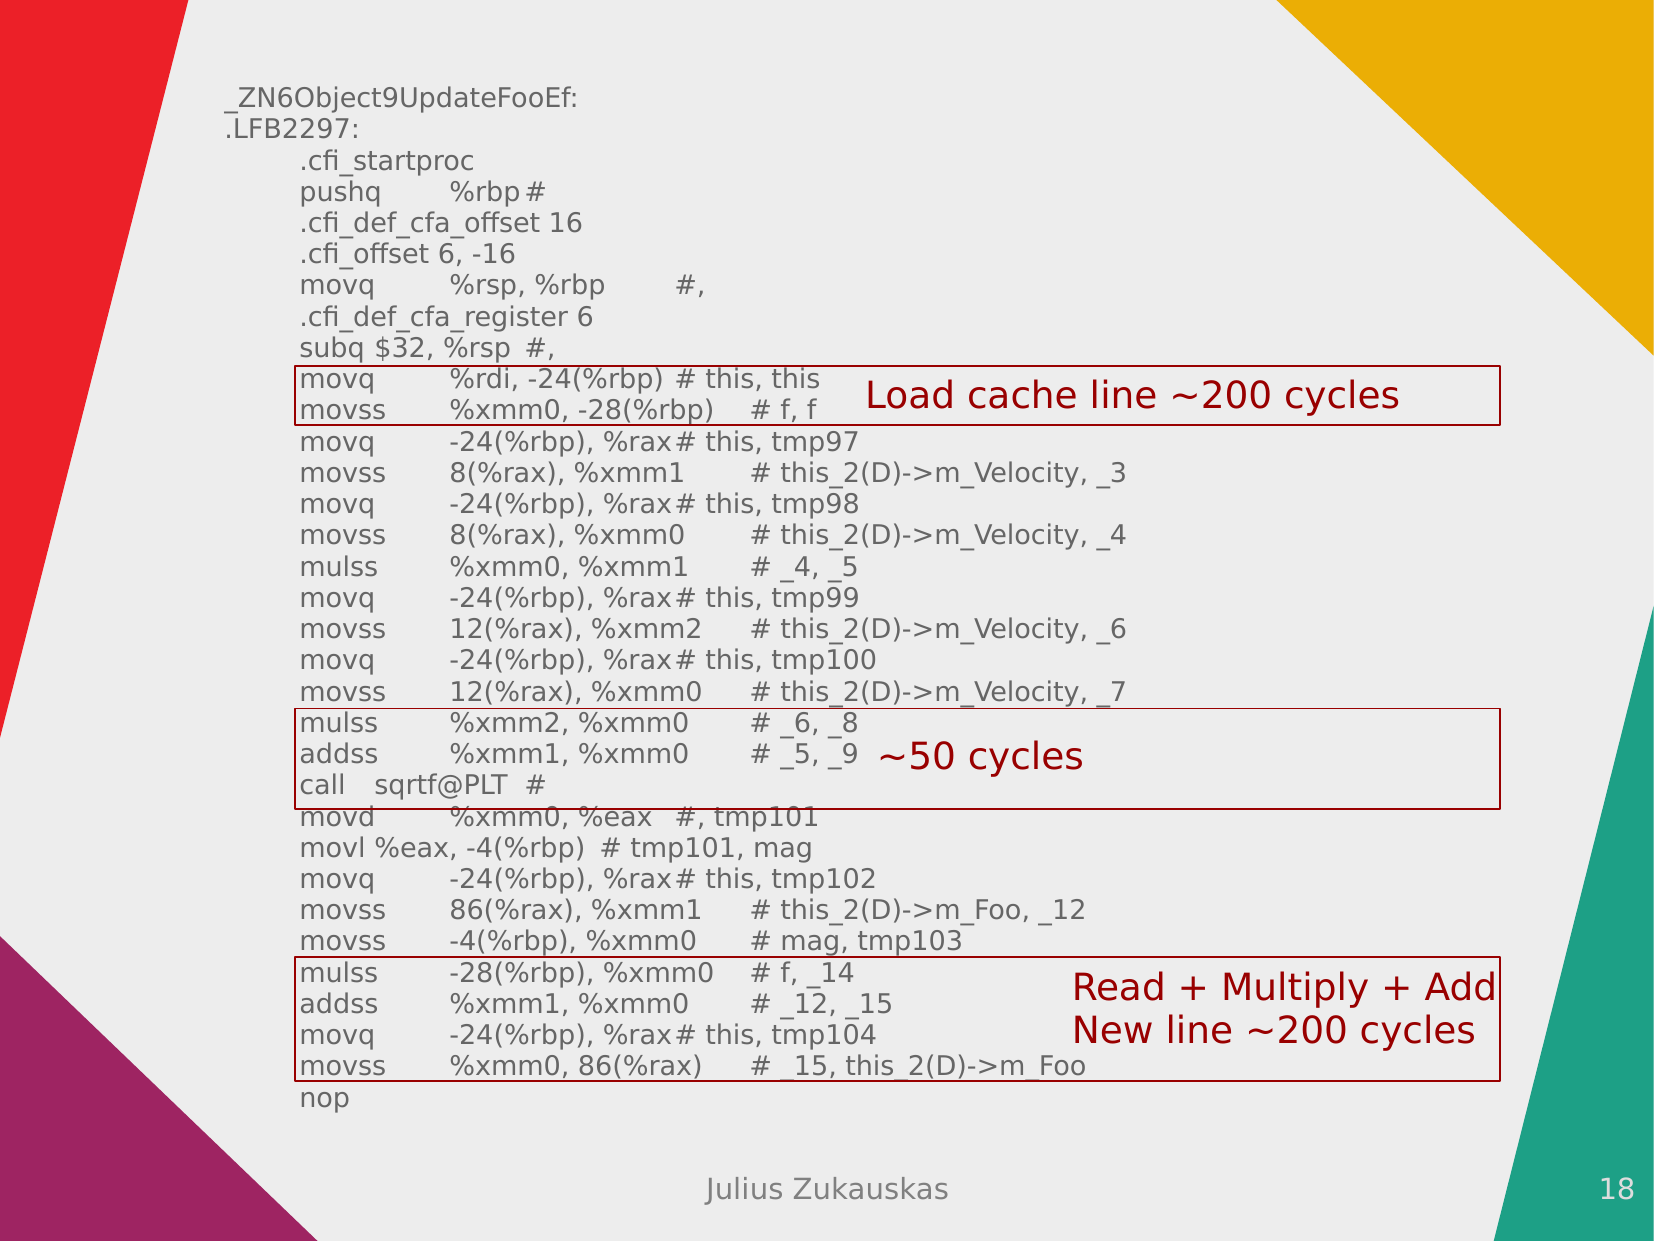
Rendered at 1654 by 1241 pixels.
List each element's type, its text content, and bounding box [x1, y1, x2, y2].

subtitle _ZN6Object9UpdateFooEf: .LFB2297: .cfi_startproc pushq %rbp # .cfi_def_cfa_offset 16 .cfi_offset 6, -16 movq %rsp, %rbp #, .cfi_def_cfa_register 6 subq $32, %rsp #, movq %rdi, -24(%rbp) # this, this movss %xmm0, -28(%rbp) # f, f movq -24(%rbp), %rax # this, tmp97 movss 8(%rax), %xmm1 # this_2(D)->m_Velocity, _3 movq -24(%rbp), %rax # this, tmp98 movss 8(%rax), %xmm0 # this_2(D)->m_Velocity, _4 mulss %xmm0, %xmm1 # _4, _5 movq -24(%rbp), %rax # this, tmp99 movss 12(%rax), %xmm2 # this_2(D)->m_Velocity, _6 movq -24(%rbp), %rax # this, tmp100 movss 12(%rax), %xmm0 # this_2(D)->m_Velocity, _7 mulss %xmm2, %xmm0 # _6, _8 addss %xmm1, %xmm0 # _5, _9 call sqrtf@PLT # movd %xmm0, %eax #, tmp101 movl %eax, -4(%rbp) # tmp101, mag movq -24(%rbp), %rax # this, tmp102 movss 86(%rax), %xmm1 # this_2(D)->m_Foo, _12 movss -4(%rbp), %xmm0 # mag, tmp103 mulss -28(%rbp), %xmm0 # f, _14 addss %xmm1, %xmm0 # _12, _15 movq -24(%rbp), %rax # this, tmp104 movss %xmm0, 86(%rax) # _15, this_2(D)->m_Foo nop [296, 367, 850, 424]
text_box ~50 cycles [862, 727, 1465, 786]
text_box Read + Multiply + Add New line ~200 cycles [1057, 958, 1518, 1060]
subtitle _ZN6Object9UpdateFooEf: .LFB2297: .cfi_startproc pushq %rbp # .cfi_def_cfa_offset 16 .cfi_offset 6, -16 movq %rsp, %rbp #, .cfi_def_cfa_register 6 subq $32, %rsp #, movq %rdi, -24(%rbp) # this, this movss %xmm0, -28(%rbp) # f, f movq -24(%rbp), %rax # this, tmp97 movss 8(%rax), %xmm1 # this_2(D)->m_Velocity, _3 movq -24(%rbp), %rax # this, tmp98 movss 8(%rax), %xmm0 # this_2(D)->m_Velocity, _4 mulss %xmm0, %xmm1 # _4, _5 movq -24(%rbp), %rax # this, tmp99 movss 12(%rax), %xmm2 # this_2(D)->m_Velocity, _6 movq -24(%rbp), %rax # this, tmp100 movss 12(%rax), %xmm0 # this_2(D)->m_Velocity, _7 mulss %xmm2, %xmm0 # _6, _8 addss %xmm1, %xmm0 # _5, _9 call sqrtf@PLT # movd %xmm0, %eax #, tmp101 movl %eax, -4(%rbp) # tmp101, mag movq -24(%rbp), %rax # this, tmp102 movss 86(%rax), %xmm1 # this_2(D)->m_Foo, _12 movss -4(%rbp), %xmm0 # mag, tmp103 mulss -28(%rbp), %xmm0 # f, _14 addss %xmm1, %xmm0 # _12, _15 movq -24(%rbp), %rax # this, tmp104 movss %xmm0, 86(%rax) # _15, this_2(D)->m_Foo nop [224, 23, 1256, 1173]
subtitle _ZN6Object9UpdateFooEf: .LFB2297: .cfi_startproc pushq %rbp # .cfi_def_cfa_offset 16 .cfi_offset 6, -16 movq %rsp, %rbp #, .cfi_def_cfa_register 6 subq $32, %rsp #, movq %rdi, -24(%rbp) # this, this movss %xmm0, -28(%rbp) # f, f movq -24(%rbp), %rax # this, tmp97 movss 8(%rax), %xmm1 # this_2(D)->m_Velocity, _3 movq -24(%rbp), %rax # this, tmp98 movss 8(%rax), %xmm0 # this_2(D)->m_Velocity, _4 mulss %xmm0, %xmm1 # _4, _5 movq -24(%rbp), %rax # this, tmp99 movss 12(%rax), %xmm2 # this_2(D)->m_Velocity, _6 movq -24(%rbp), %rax # this, tmp100 movss 12(%rax), %xmm0 # this_2(D)->m_Velocity, _7 mulss %xmm2, %xmm0 # _6, _8 addss %xmm1, %xmm0 # _5, _9 call sqrtf@PLT # movd %xmm0, %eax #, tmp101 movl %eax, -4(%rbp) # tmp101, mag movq -24(%rbp), %rax # this, tmp102 movss 86(%rax), %xmm1 # this_2(D)->m_Foo, _12 movss -4(%rbp), %xmm0 # mag, tmp103 mulss -28(%rbp), %xmm0 # f, _14 addss %xmm1, %xmm0 # _12, _15 movq -24(%rbp), %rax # this, tmp104 movss %xmm0, 86(%rax) # _15, this_2(D)->m_Foo nop [296, 709, 1256, 808]
subtitle _ZN6Object9UpdateFooEf: .LFB2297: .cfi_startproc pushq %rbp # .cfi_def_cfa_offset 16 .cfi_offset 6, -16 movq %rsp, %rbp #, .cfi_def_cfa_register 6 subq $32, %rsp #, movq %rdi, -24(%rbp) # this, this movss %xmm0, -28(%rbp) # f, f movq -24(%rbp), %rax # this, tmp97 movss 8(%rax), %xmm1 # this_2(D)->m_Velocity, _3 movq -24(%rbp), %rax # this, tmp98 movss 8(%rax), %xmm0 # this_2(D)->m_Velocity, _4 mulss %xmm0, %xmm1 # _4, _5 movq -24(%rbp), %rax # this, tmp99 movss 12(%rax), %xmm2 # this_2(D)->m_Velocity, _6 movq -24(%rbp), %rax # this, tmp100 movss 12(%rax), %xmm0 # this_2(D)->m_Velocity, _7 mulss %xmm2, %xmm0 # _6, _8 addss %xmm1, %xmm0 # _5, _9 call sqrtf@PLT # movd %xmm0, %eax #, tmp101 movl %eax, -4(%rbp) # tmp101, mag movq -24(%rbp), %rax # this, tmp102 movss 86(%rax), %xmm1 # this_2(D)->m_Foo, _12 movss -4(%rbp), %xmm0 # mag, tmp103 mulss -28(%rbp), %xmm0 # f, _14 addss %xmm1, %xmm0 # _12, _15 movq -24(%rbp), %rax # this, tmp104 movss %xmm0, 86(%rax) # _15, this_2(D)->m_Foo nop [296, 958, 1256, 1080]
text_box Load cache line ~200 cycles [850, 366, 1453, 426]
